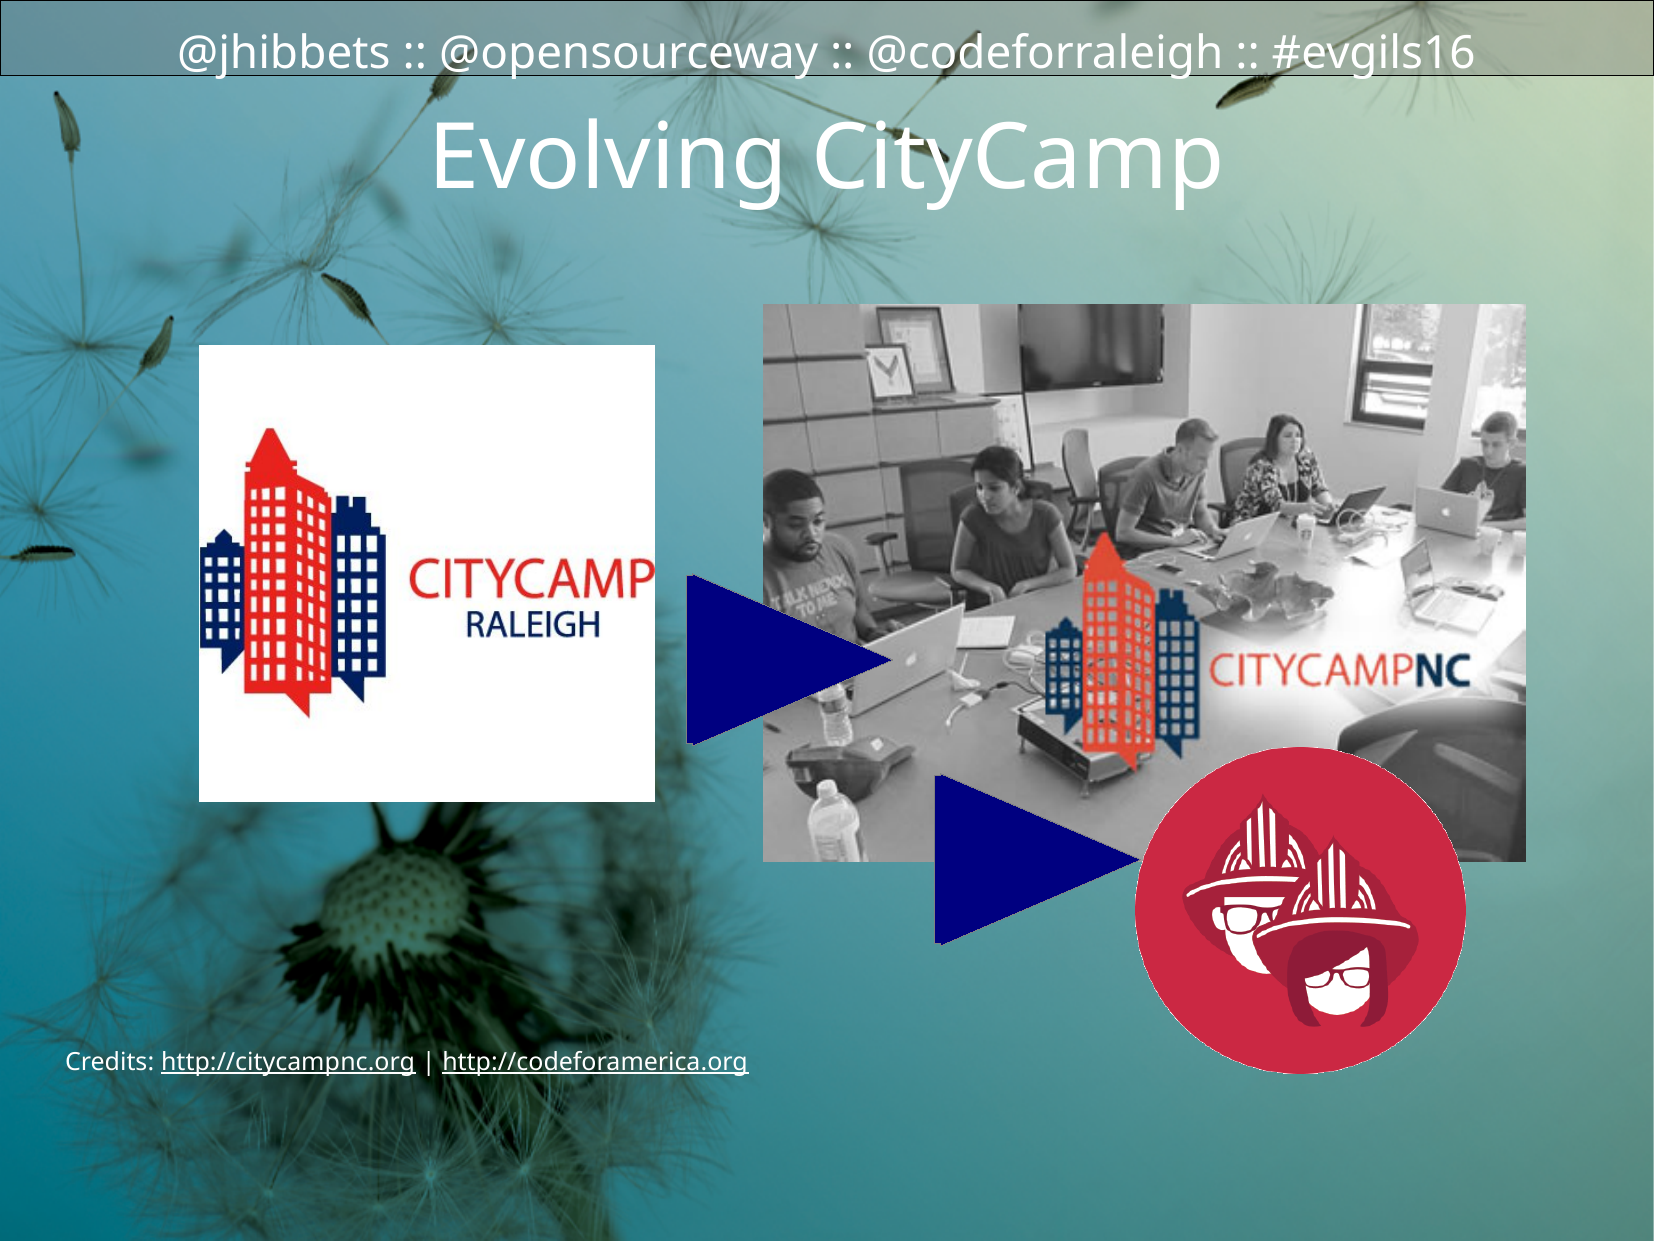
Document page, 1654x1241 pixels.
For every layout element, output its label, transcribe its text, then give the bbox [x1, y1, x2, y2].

text_box [686, 573, 893, 746]
picture [0, 76, 1654, 1241]
text_box [934, 773, 1141, 946]
text_box Credits: http://citycampnc.org | http://codeforamerica.org [50, 1037, 808, 1087]
title Evolving CityCamp [82, 49, 1571, 257]
